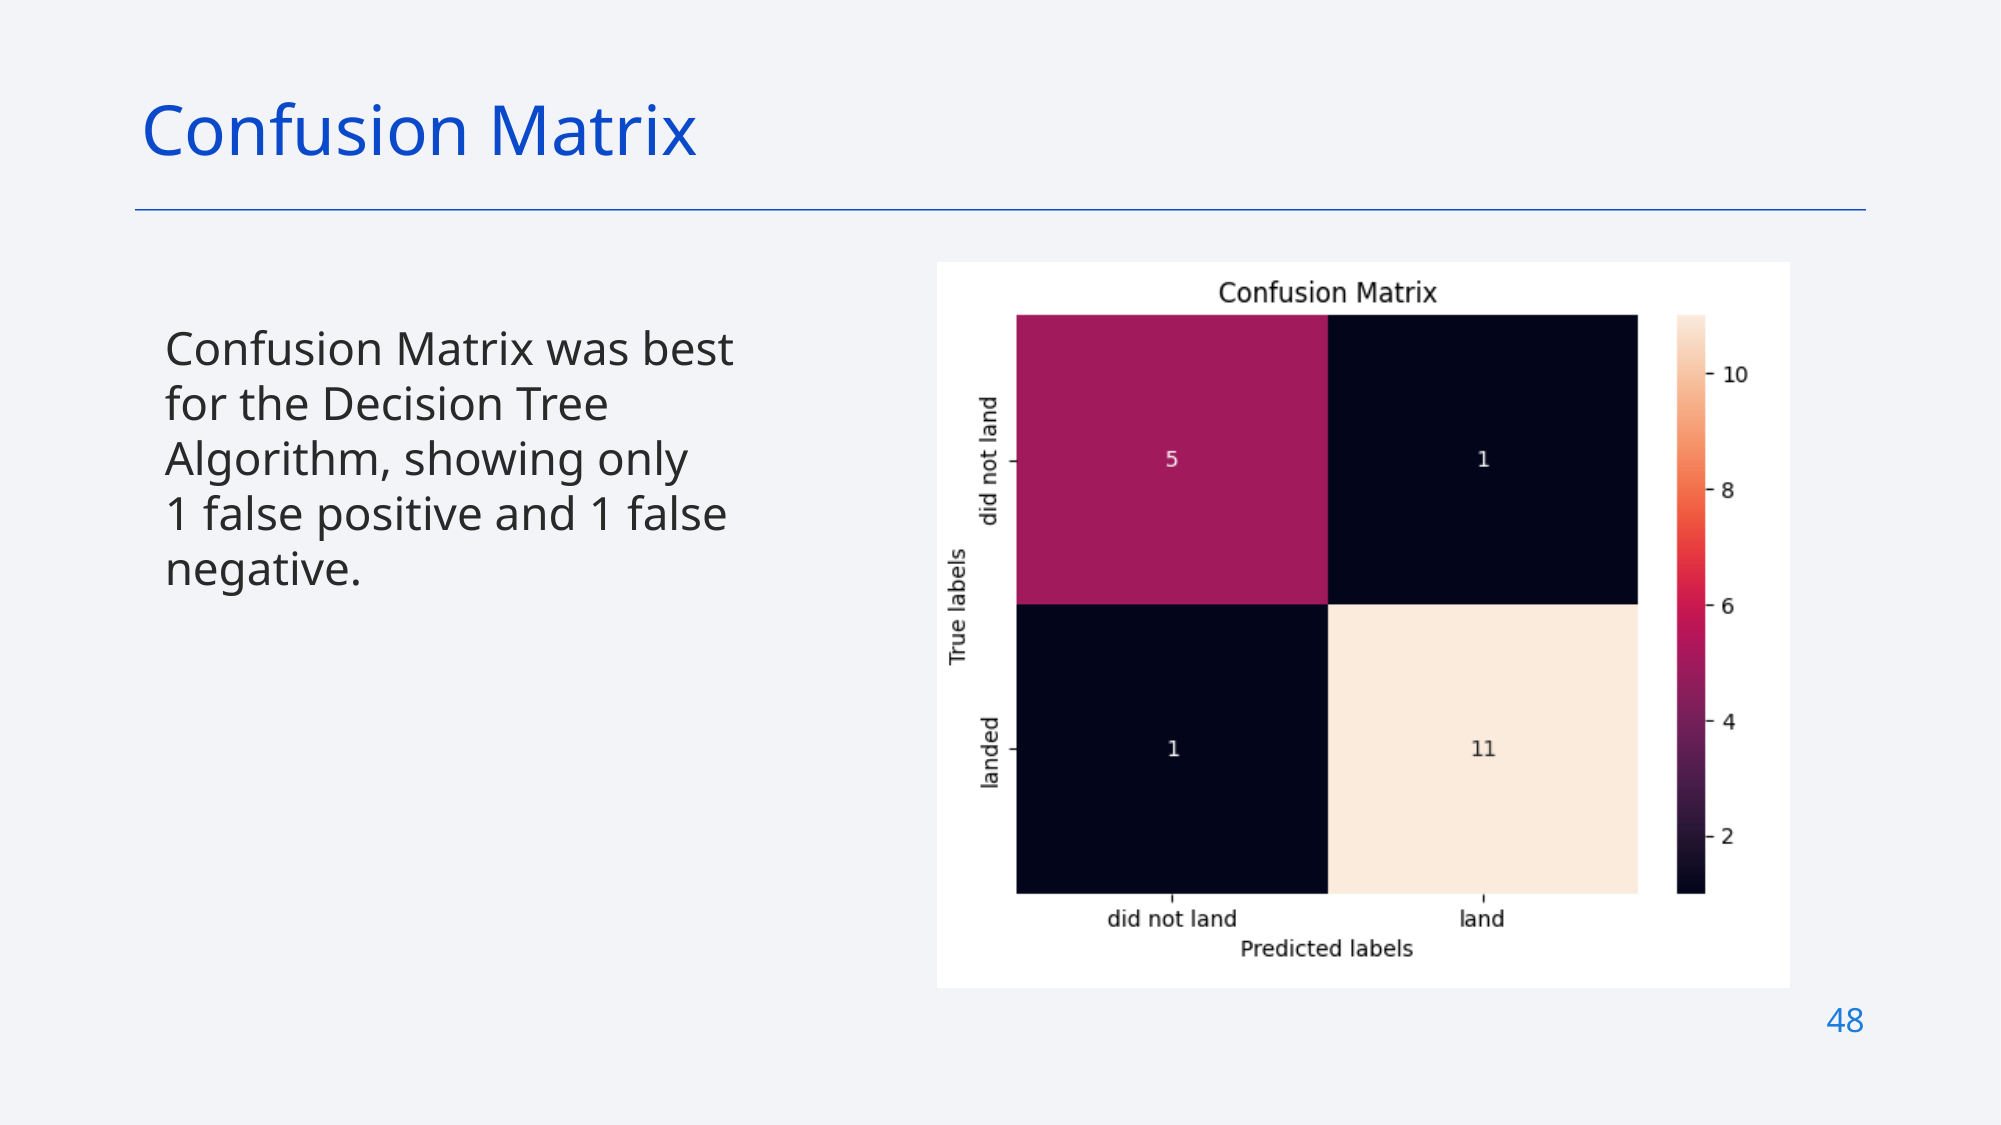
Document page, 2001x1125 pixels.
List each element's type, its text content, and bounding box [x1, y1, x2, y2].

picture [0, 0, 2001, 1125]
list Confusion Matrix was best for the Decision Tree Algorithm, showing only 1 false positive and 1 false negative. [112, 312, 826, 938]
text_box Confusion Matrix [126, 88, 1852, 179]
